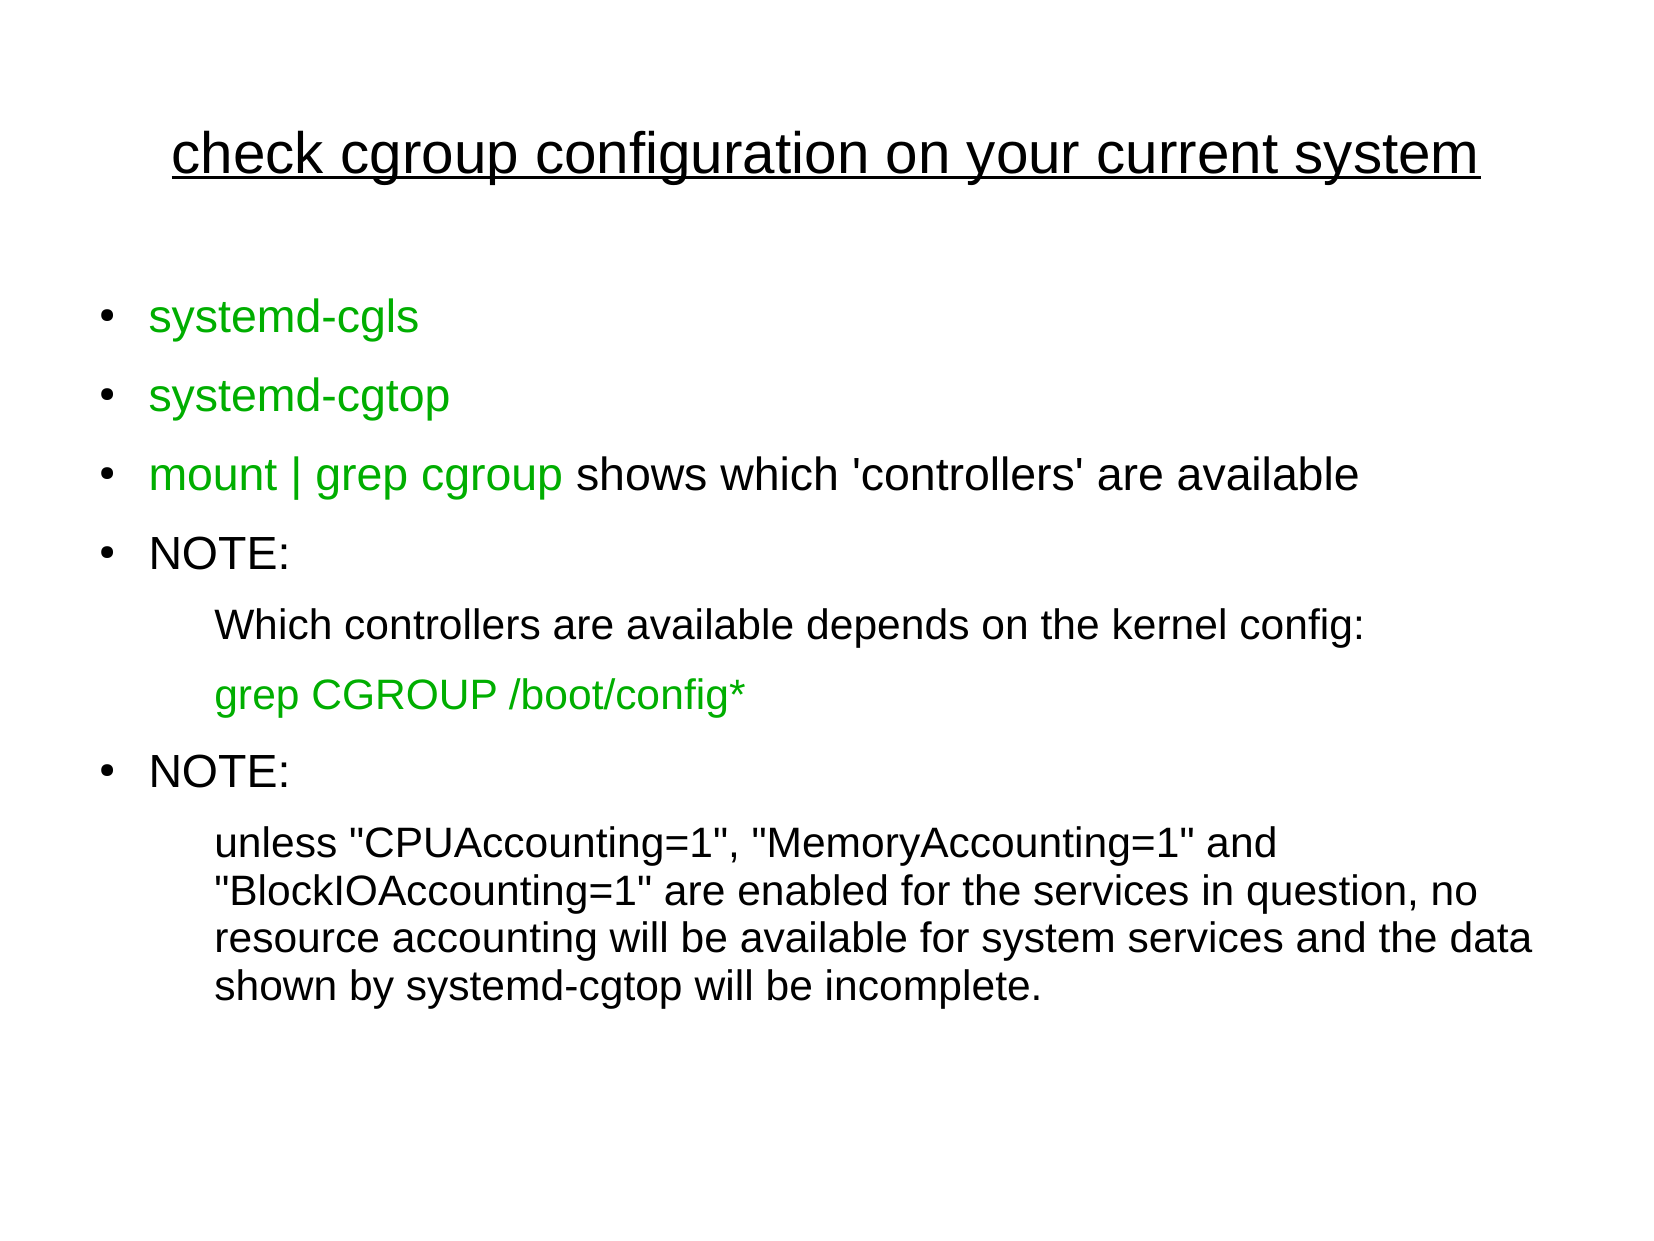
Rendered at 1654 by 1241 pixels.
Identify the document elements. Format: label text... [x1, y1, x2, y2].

list systemd-cgls systemd-cgtop mount | grep cgroup shows which 'controllers' are available NOTE: Which controllers are available depends on the kernel config: grep CGROUP /boot/config* NOTE: unless "CPUAccounting=1", "MemoryAccounting=1" and "BlockIOAccounting=1" are enabled for the services in question, no resource accounting will be available for system services and the data shown by systemd-cgtop will be incomplete. [82, 290, 1571, 1010]
title check cgroup configuration on your current system [82, 49, 1571, 257]
